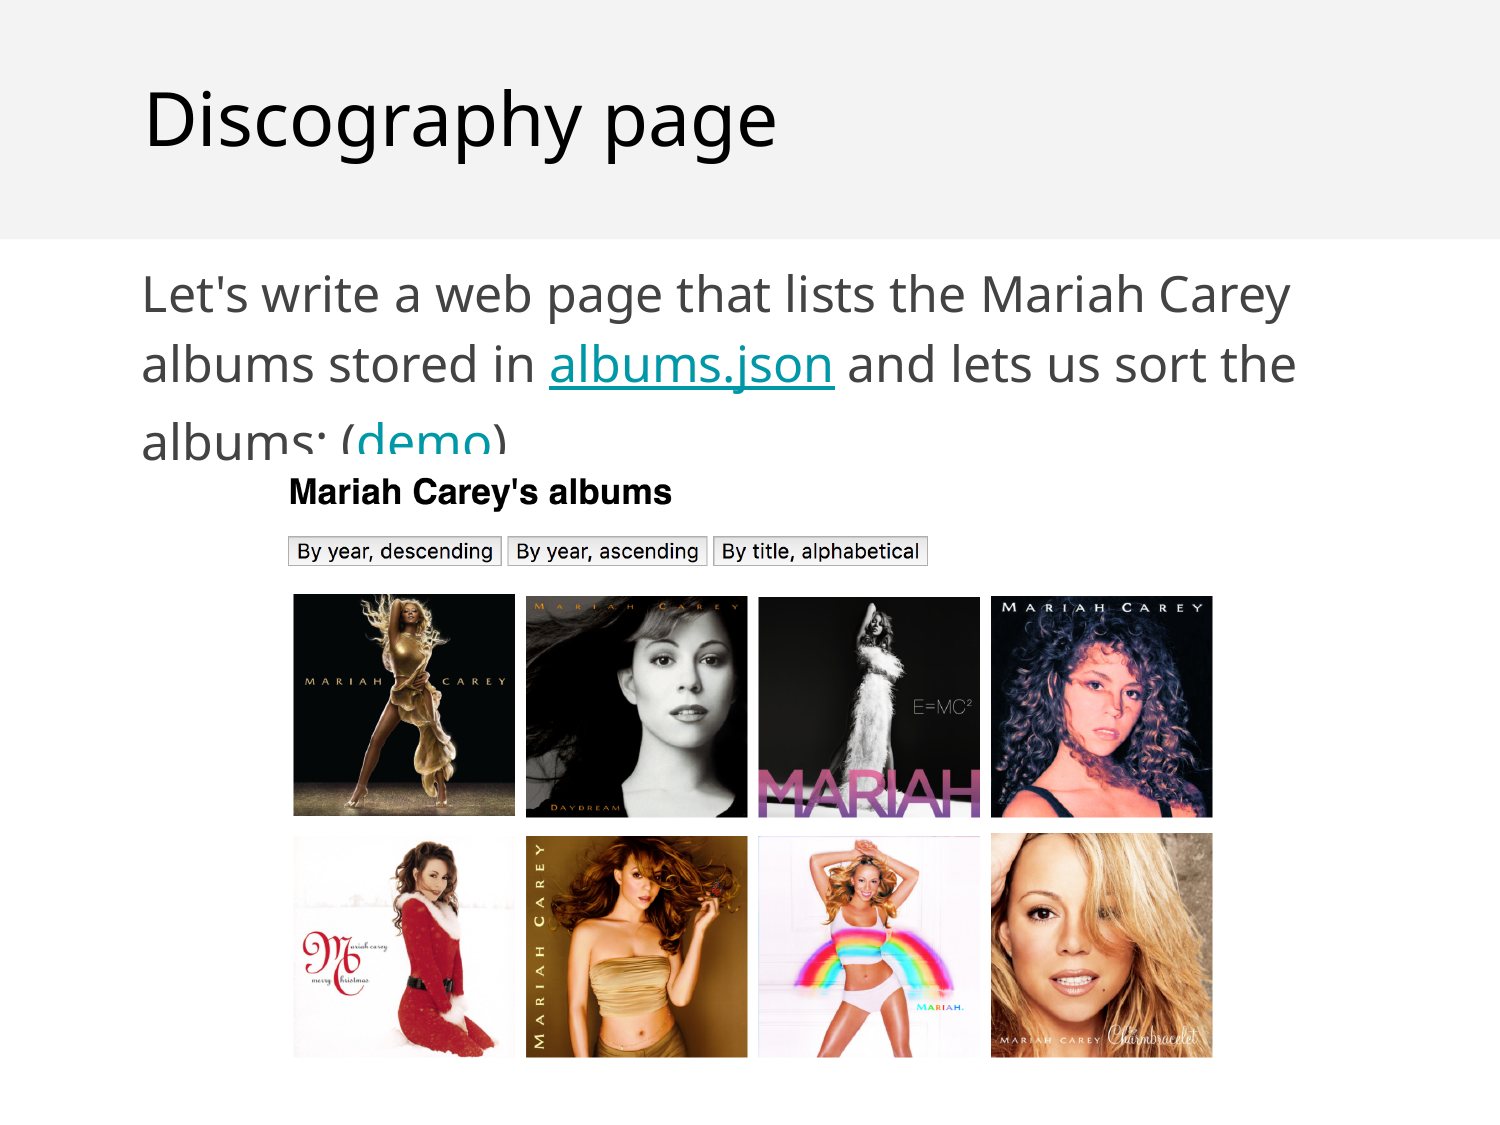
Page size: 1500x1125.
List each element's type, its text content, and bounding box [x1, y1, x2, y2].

title Discography page [128, 56, 1372, 183]
picture [279, 454, 1221, 1075]
list Let's write a web page that lists the Mariah Carey albums stored in albums.json and lets us sort the albums: (demo) [126, 238, 1371, 438]
